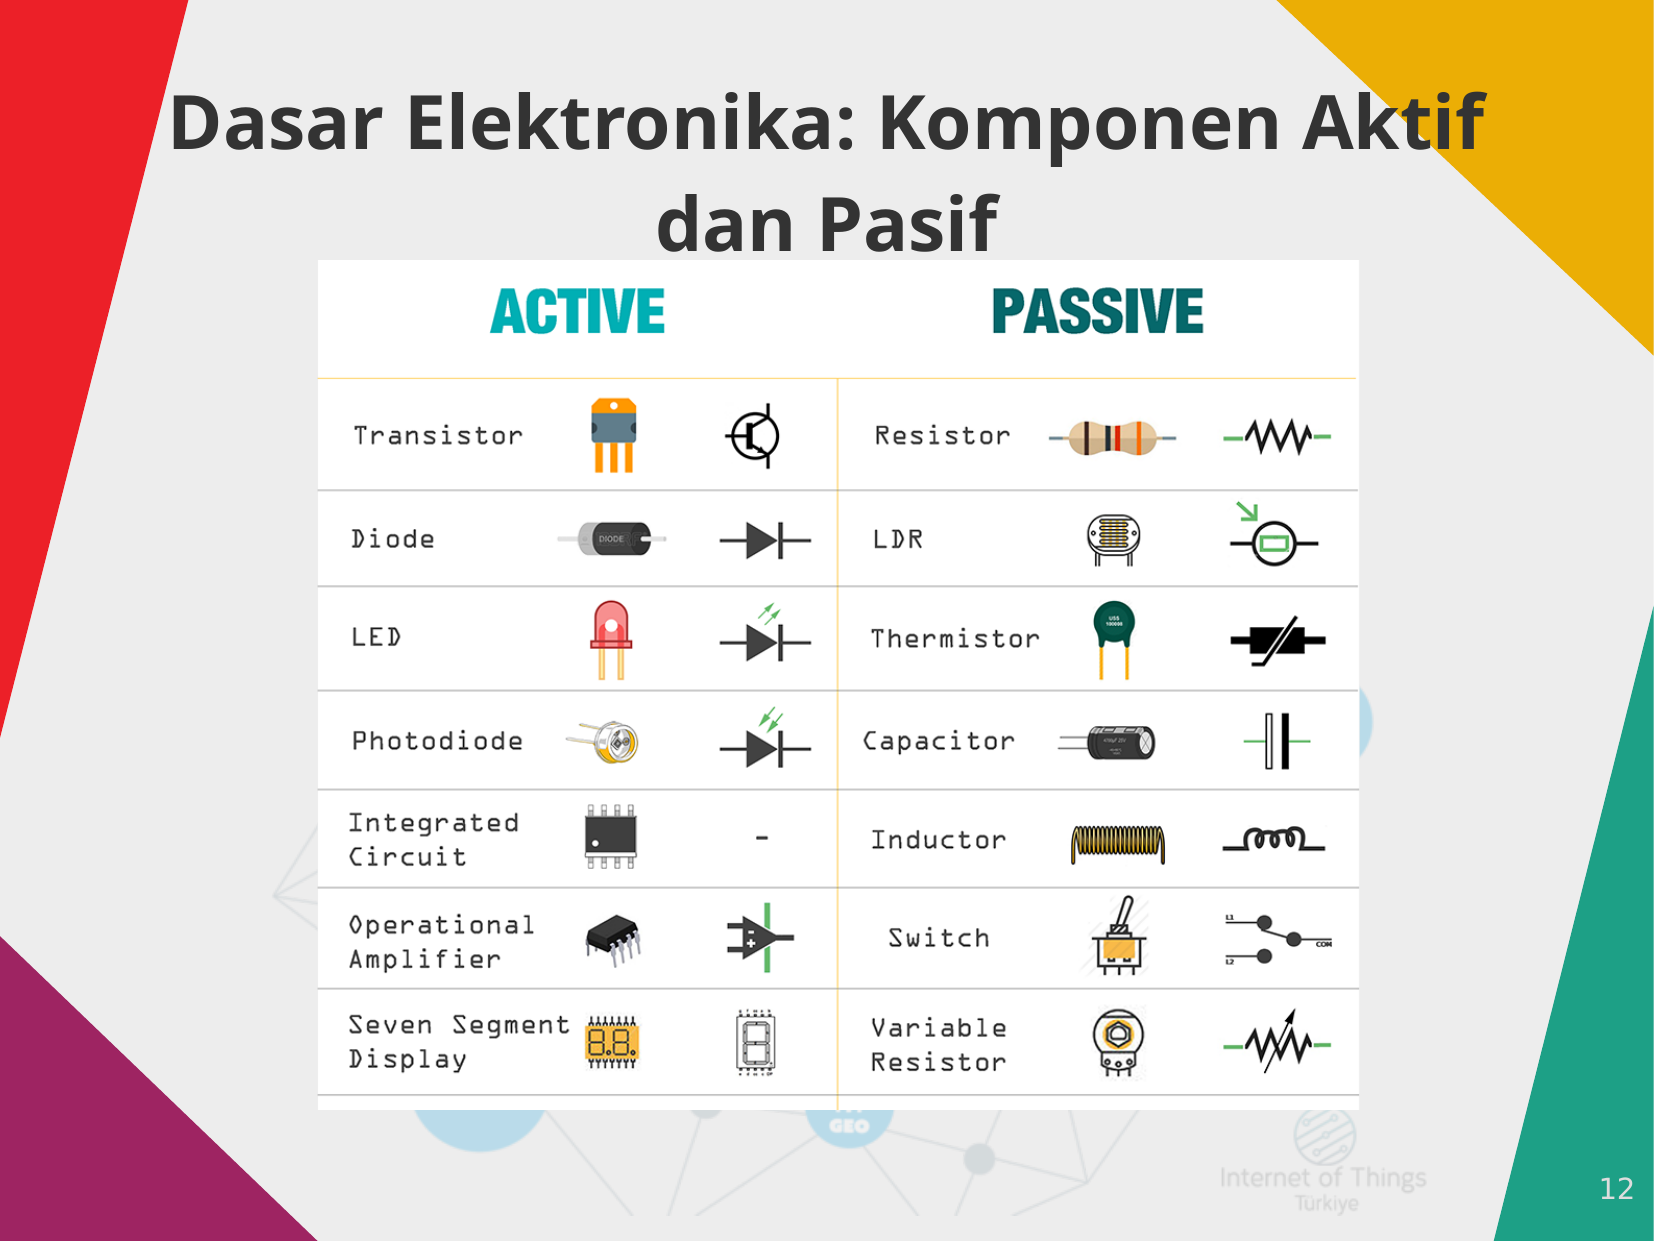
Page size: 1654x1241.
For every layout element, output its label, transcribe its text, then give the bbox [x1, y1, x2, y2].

title Dasar Elektronika: Komponen Aktif dan Pasif [114, 73, 1539, 271]
picture [221, 260, 1441, 1216]
